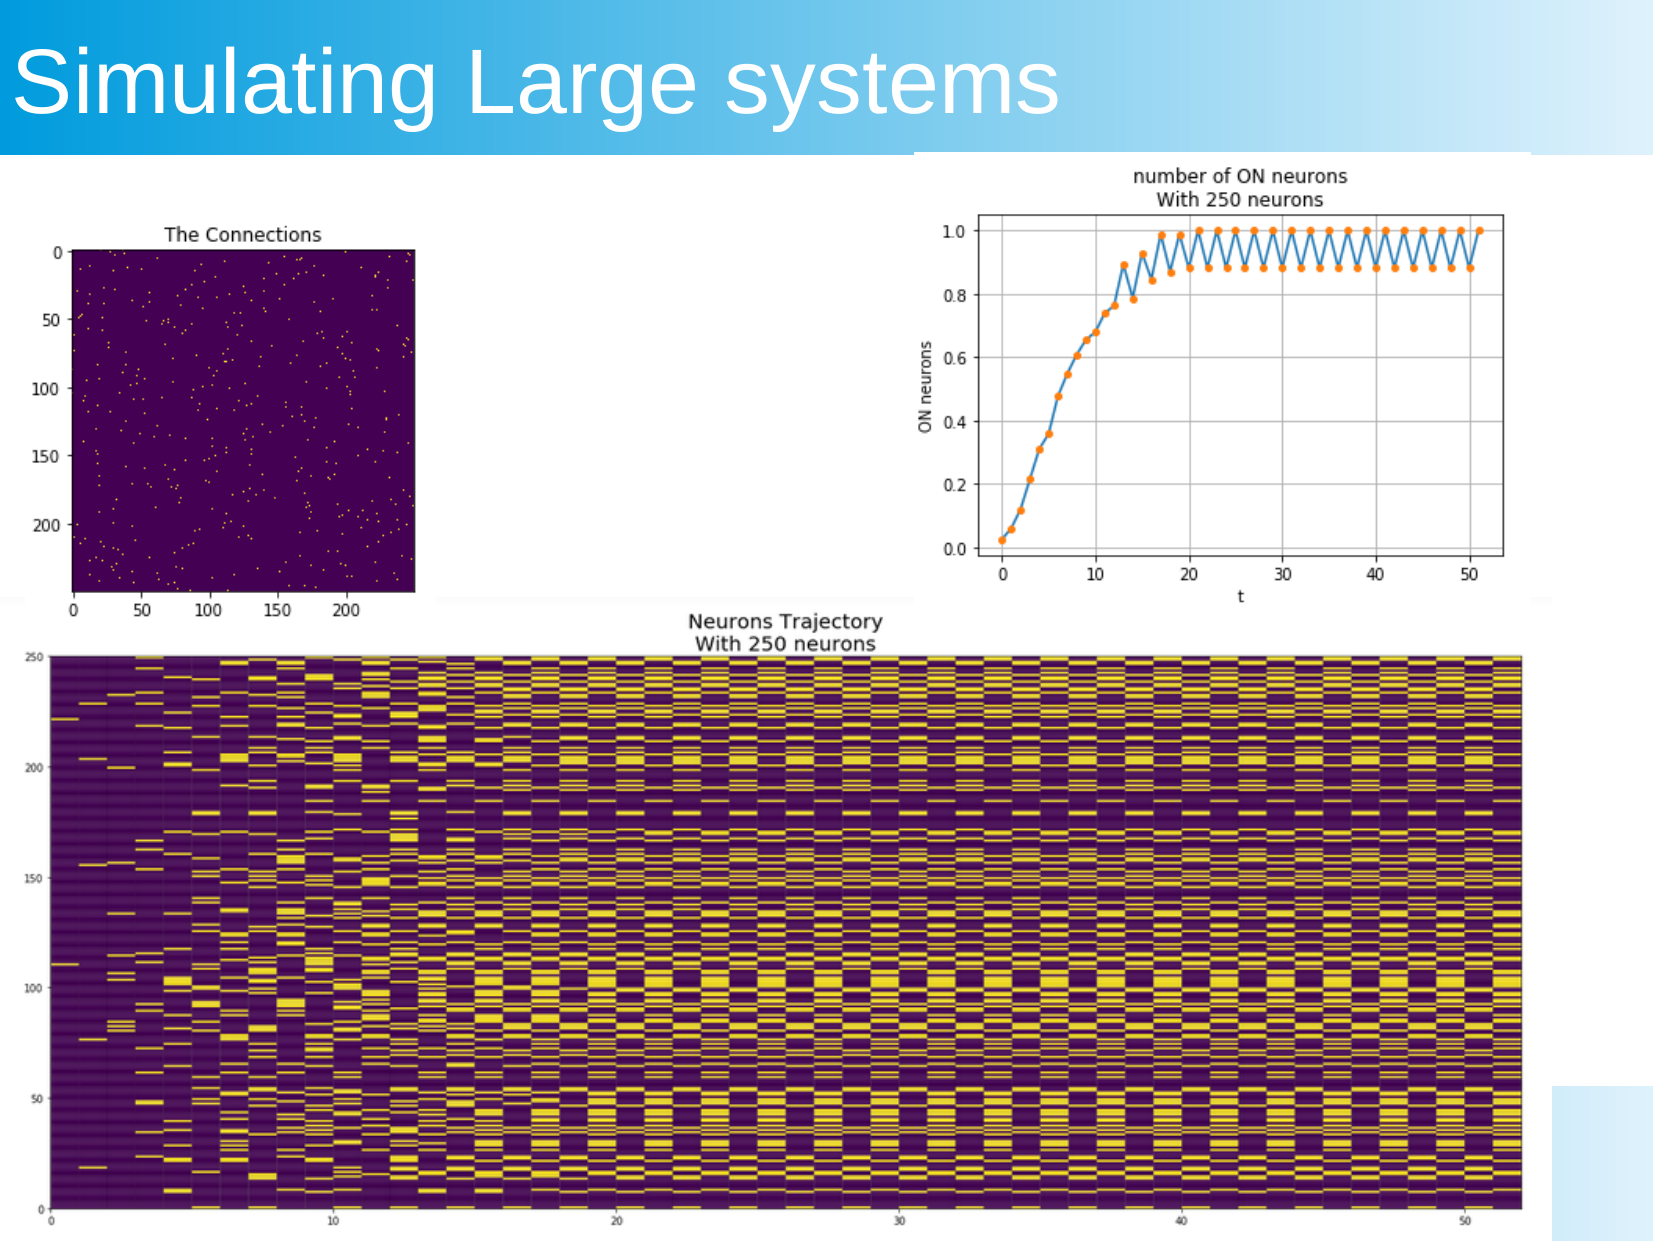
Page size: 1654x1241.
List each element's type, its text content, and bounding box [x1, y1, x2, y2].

title Simulating Large systems [11, 30, 1501, 135]
picture [0, 152, 1552, 1241]
